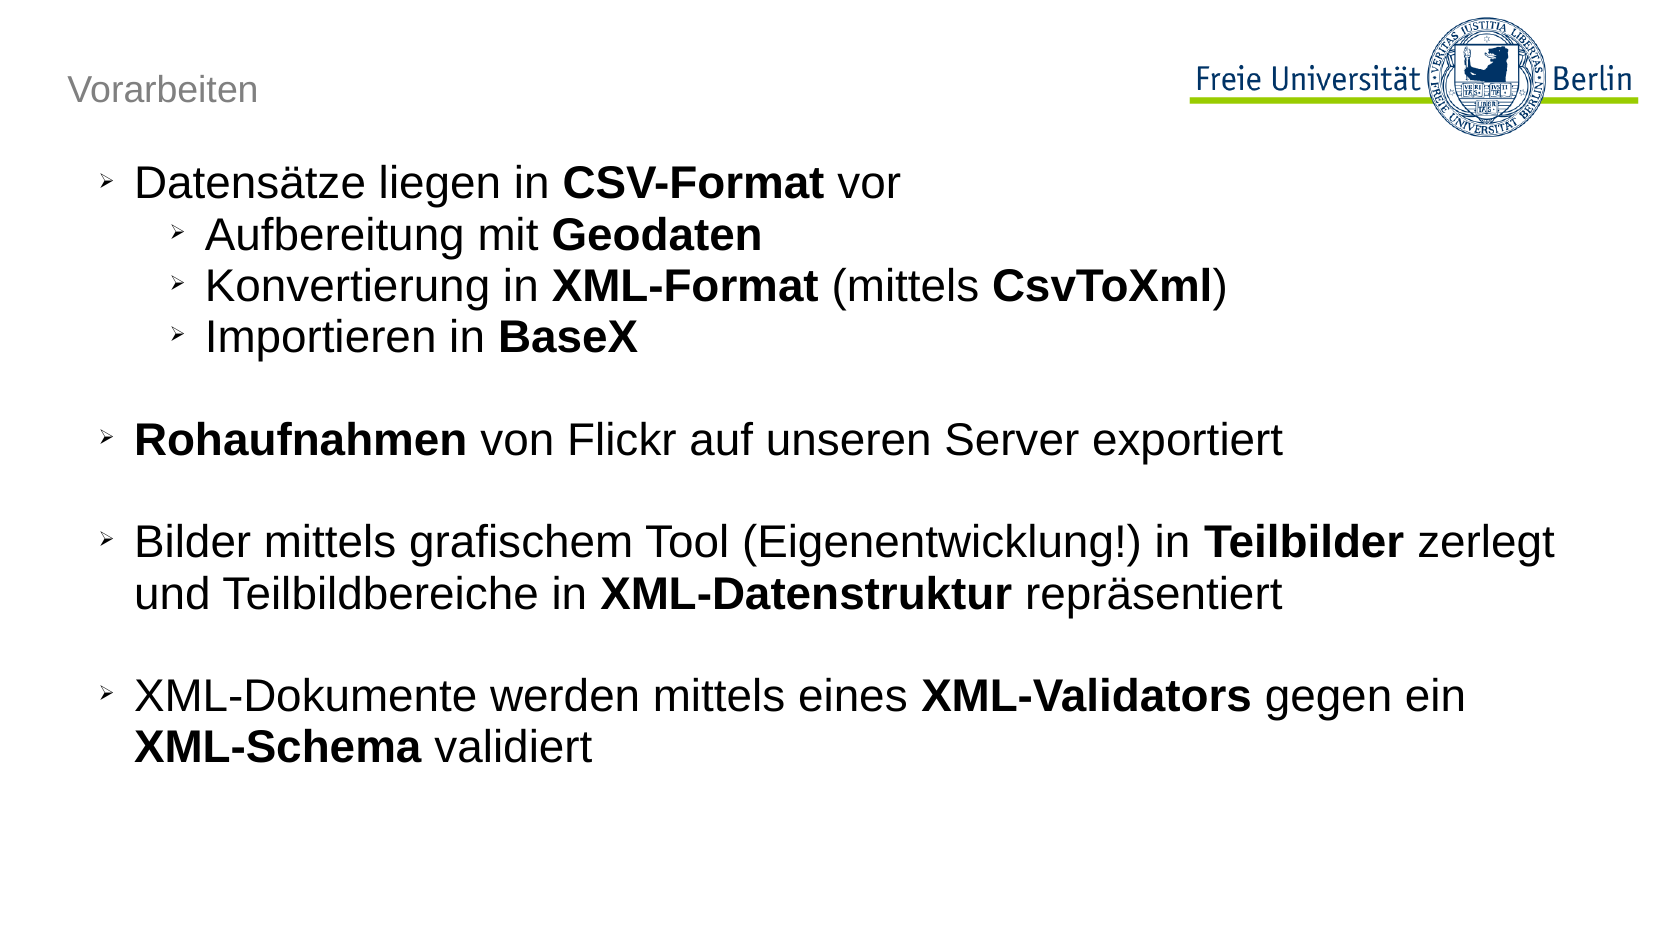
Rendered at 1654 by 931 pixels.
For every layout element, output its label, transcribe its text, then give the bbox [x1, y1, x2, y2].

picture [1185, 11, 1642, 142]
text_box Datensätze liegen in CSV-Format vor Aufbereitung mit Geodaten Konvertierung in XML-Format (mittels CsvToXml) Importieren in BaseX Rohaufnahmen von Flickr auf unseren Server exportiert Bilder mittels grafischem Tool (Eigenentwicklung!) in Teilbilder zerlegt und Teilbildbereiche in XML-Datenstruktur repräsentiert XML-Dokumente werden mittels eines XML-Validators gegen ein XML-Schema validiert [84, 150, 1570, 781]
text_box Vorarbeiten [52, 61, 274, 119]
